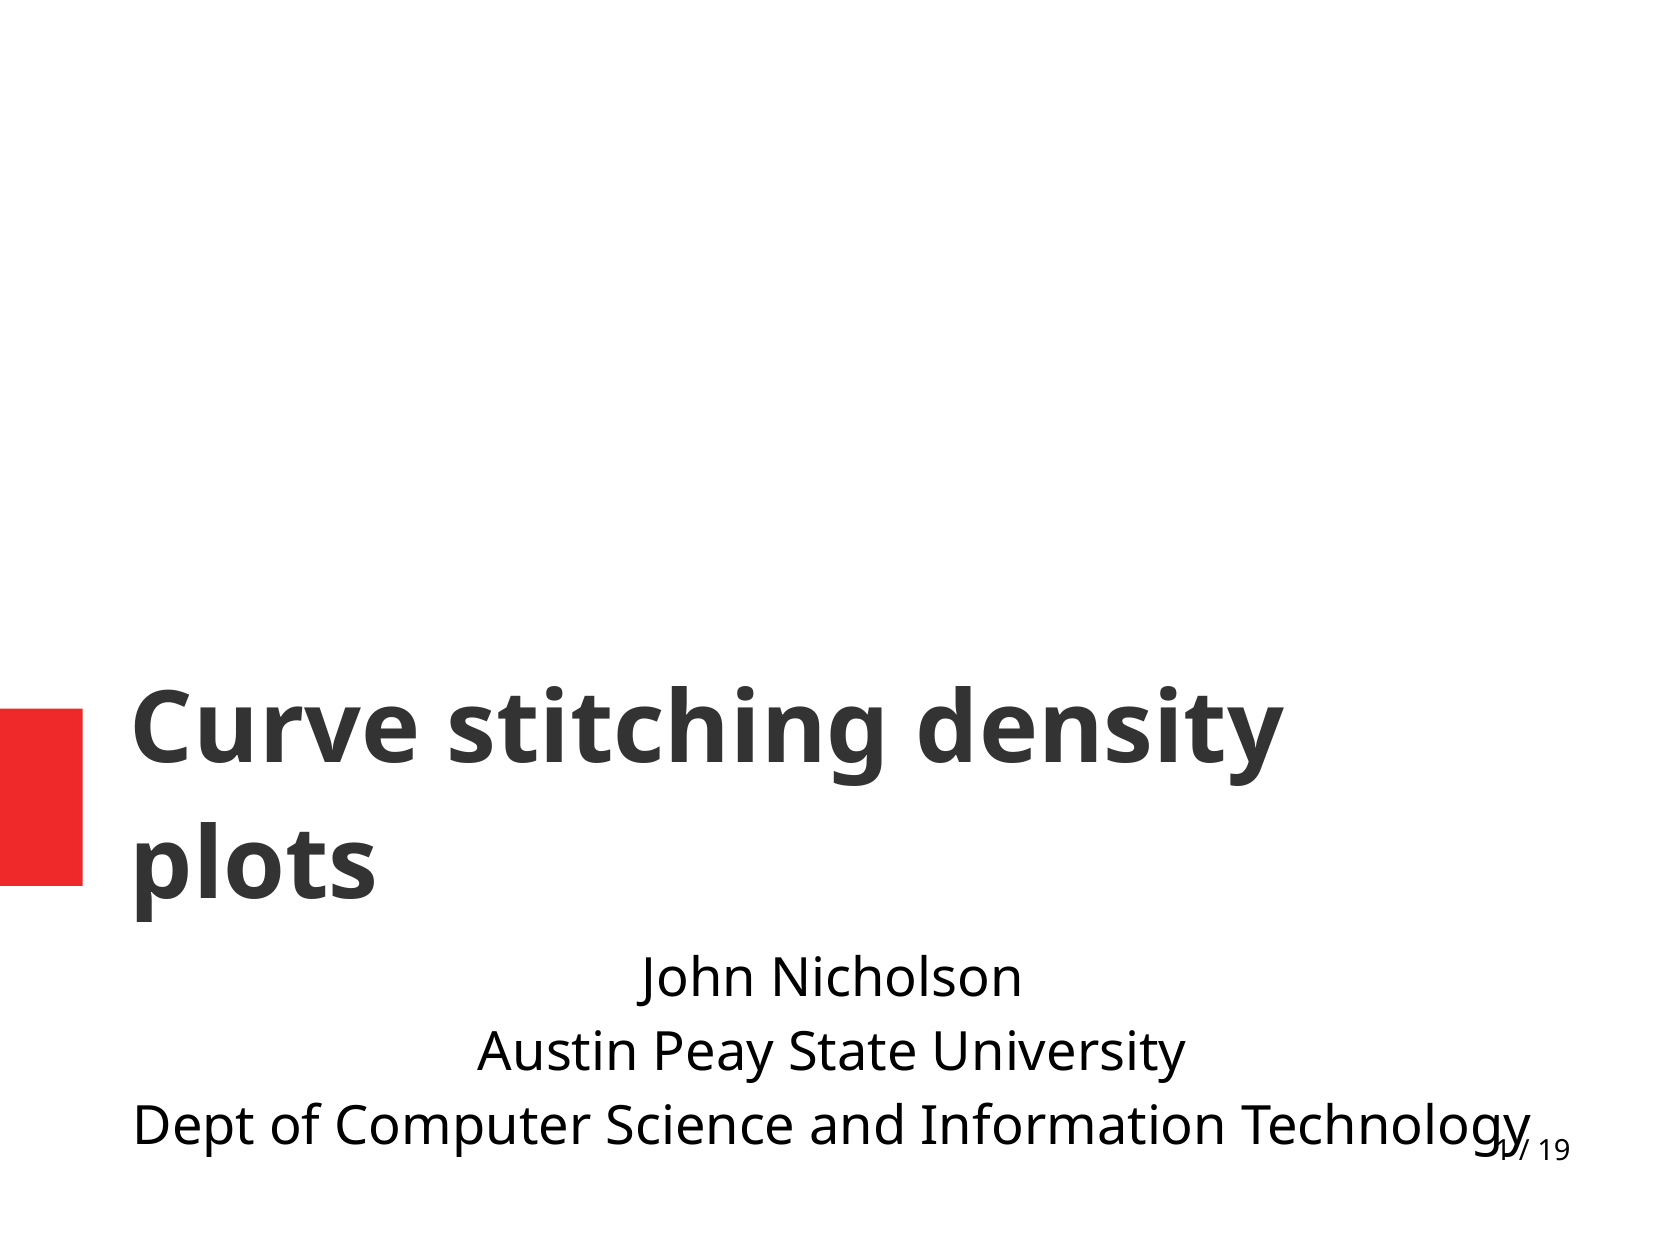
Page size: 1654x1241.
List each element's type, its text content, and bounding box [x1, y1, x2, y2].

subtitle John Nicholson Austin Peay State University Dept of Computer Science and Information Technology [129, 938, 1536, 1161]
title Curve stitching density plots [129, 655, 1536, 928]
